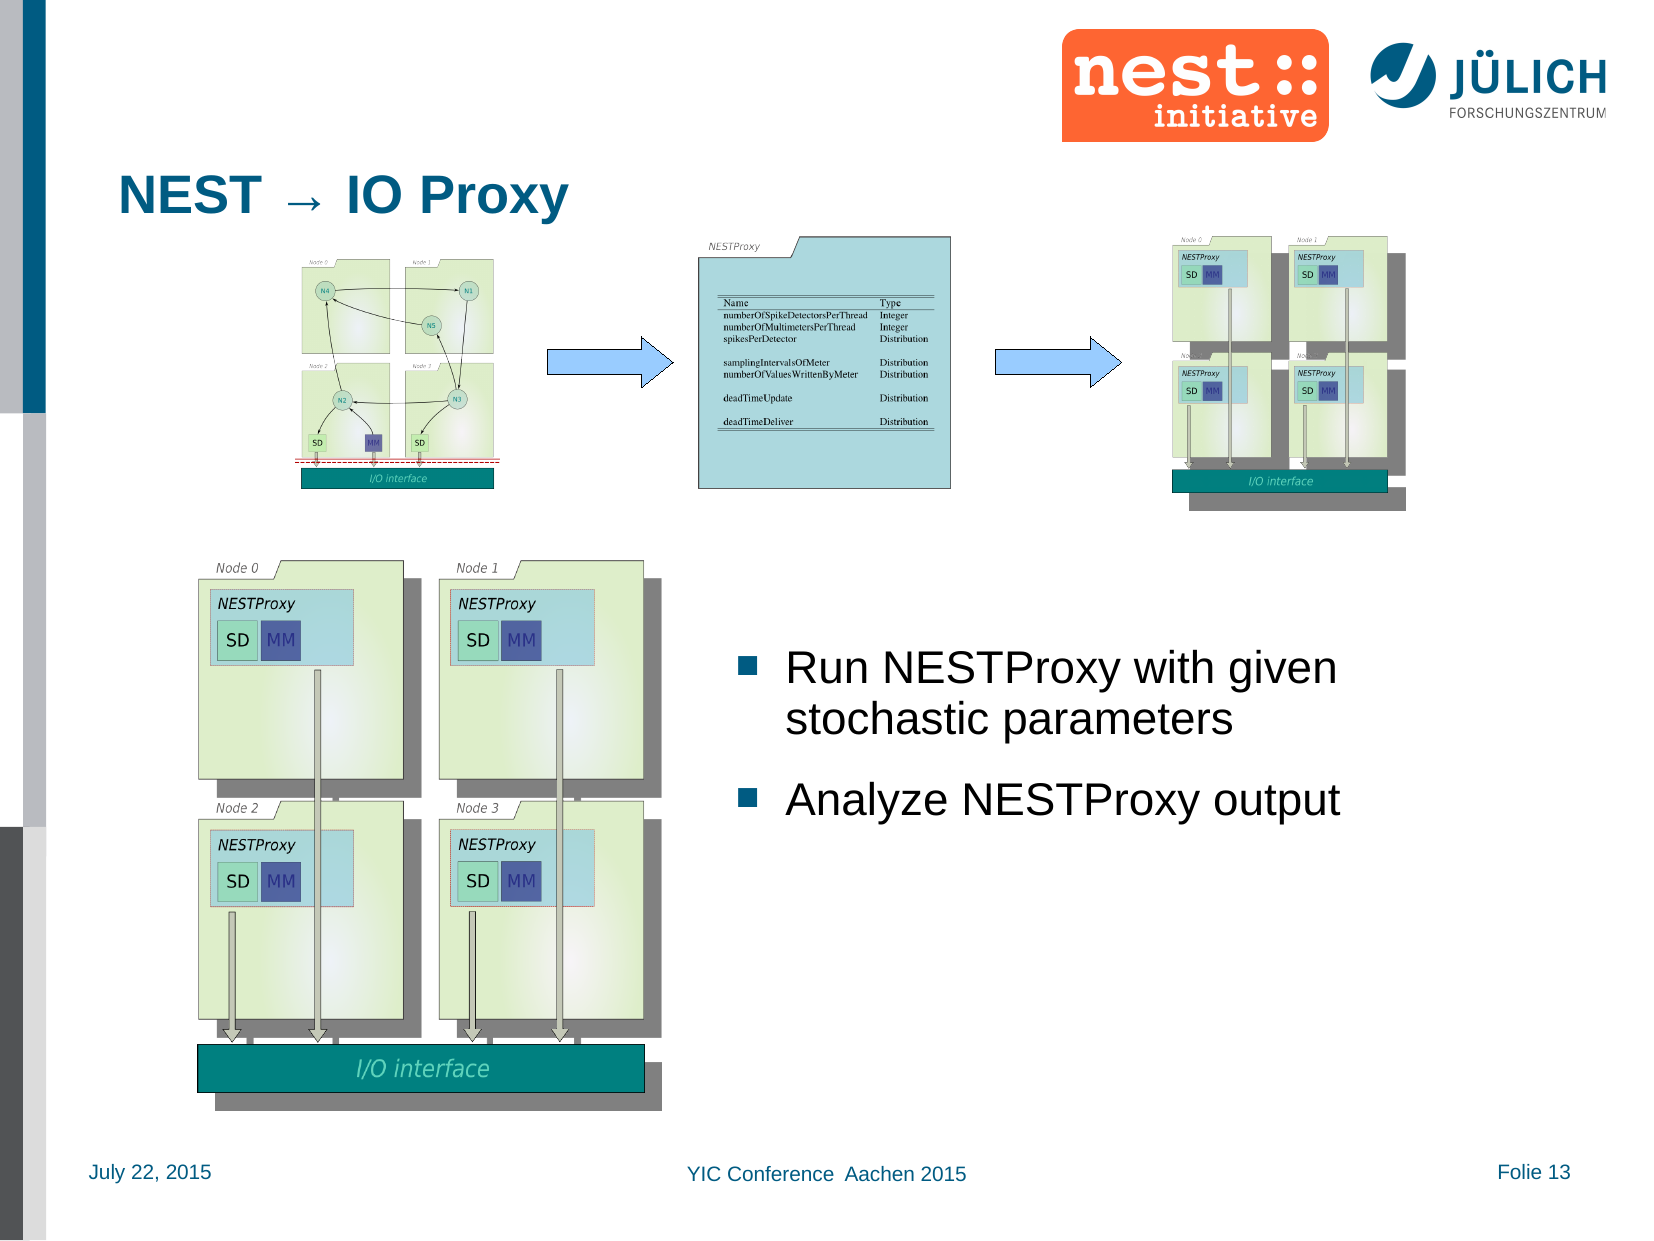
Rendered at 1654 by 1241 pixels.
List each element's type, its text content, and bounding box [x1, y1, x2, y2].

text_box YIC Conference Aachen 2015 [398, 1155, 1255, 1194]
picture [1062, 29, 1329, 142]
list Run NESTProxy with given stochastic parameters Analyze NESTProxy output [738, 561, 1447, 1080]
picture [1369, 41, 1606, 106]
picture [295, 259, 500, 489]
picture [1172, 236, 1388, 493]
text_box [995, 336, 1122, 388]
title NEST → IO Proxy [118, 106, 1607, 284]
text_box [547, 336, 674, 388]
picture [698, 236, 951, 489]
picture [197, 560, 645, 1093]
